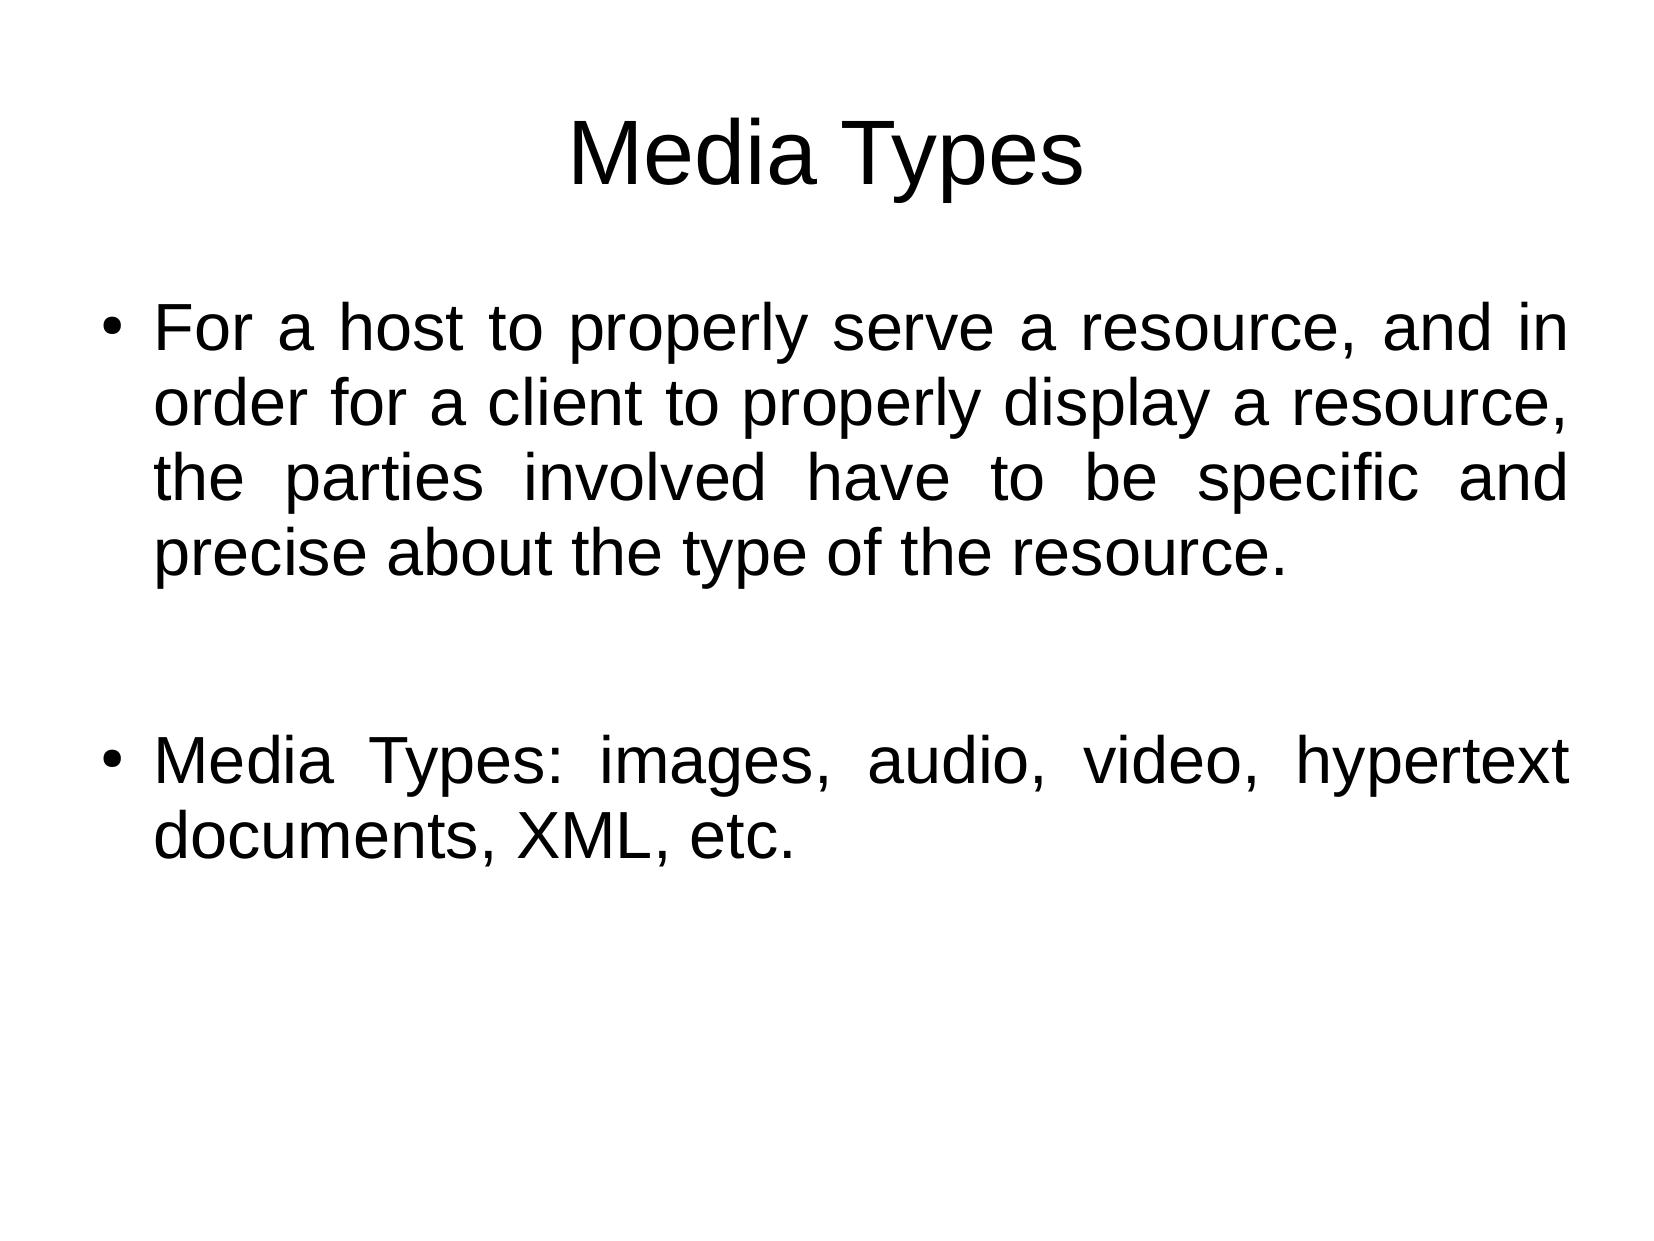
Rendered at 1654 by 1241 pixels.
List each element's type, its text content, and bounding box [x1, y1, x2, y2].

title Media Types [82, 49, 1571, 257]
list For a host to properly serve a resource, and in order for a client to properly display a resource, the parties involved have to be specific and precise about the type of the resource. Media Types: images, audio, video, hypertext documents, XML, etc. [82, 290, 1571, 1010]
